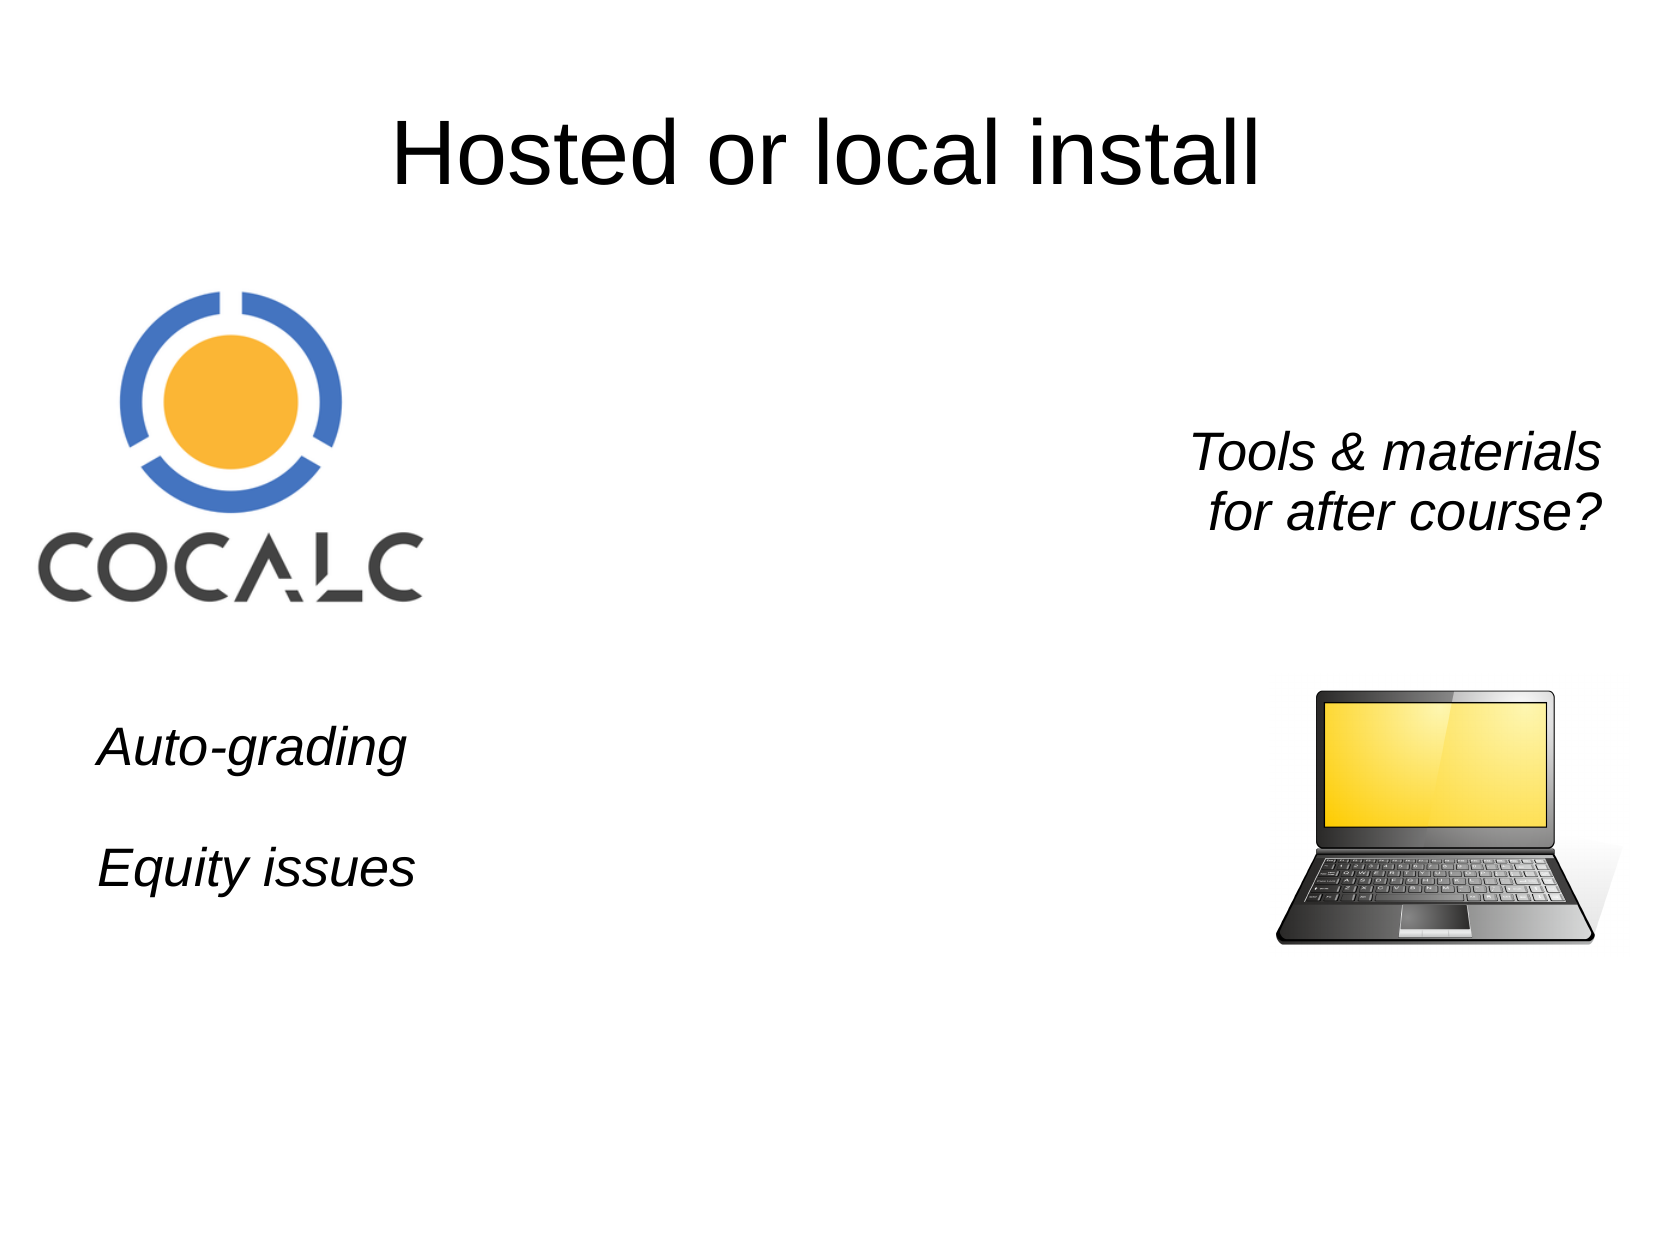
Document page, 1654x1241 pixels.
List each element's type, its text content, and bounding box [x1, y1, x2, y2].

text_box Auto-grading Equity issues [82, 708, 922, 906]
title Hosted or local install [82, 49, 1571, 257]
picture [23, 271, 439, 615]
text_box Tools & materials for after course? [779, 413, 1619, 653]
picture [1269, 673, 1630, 957]
